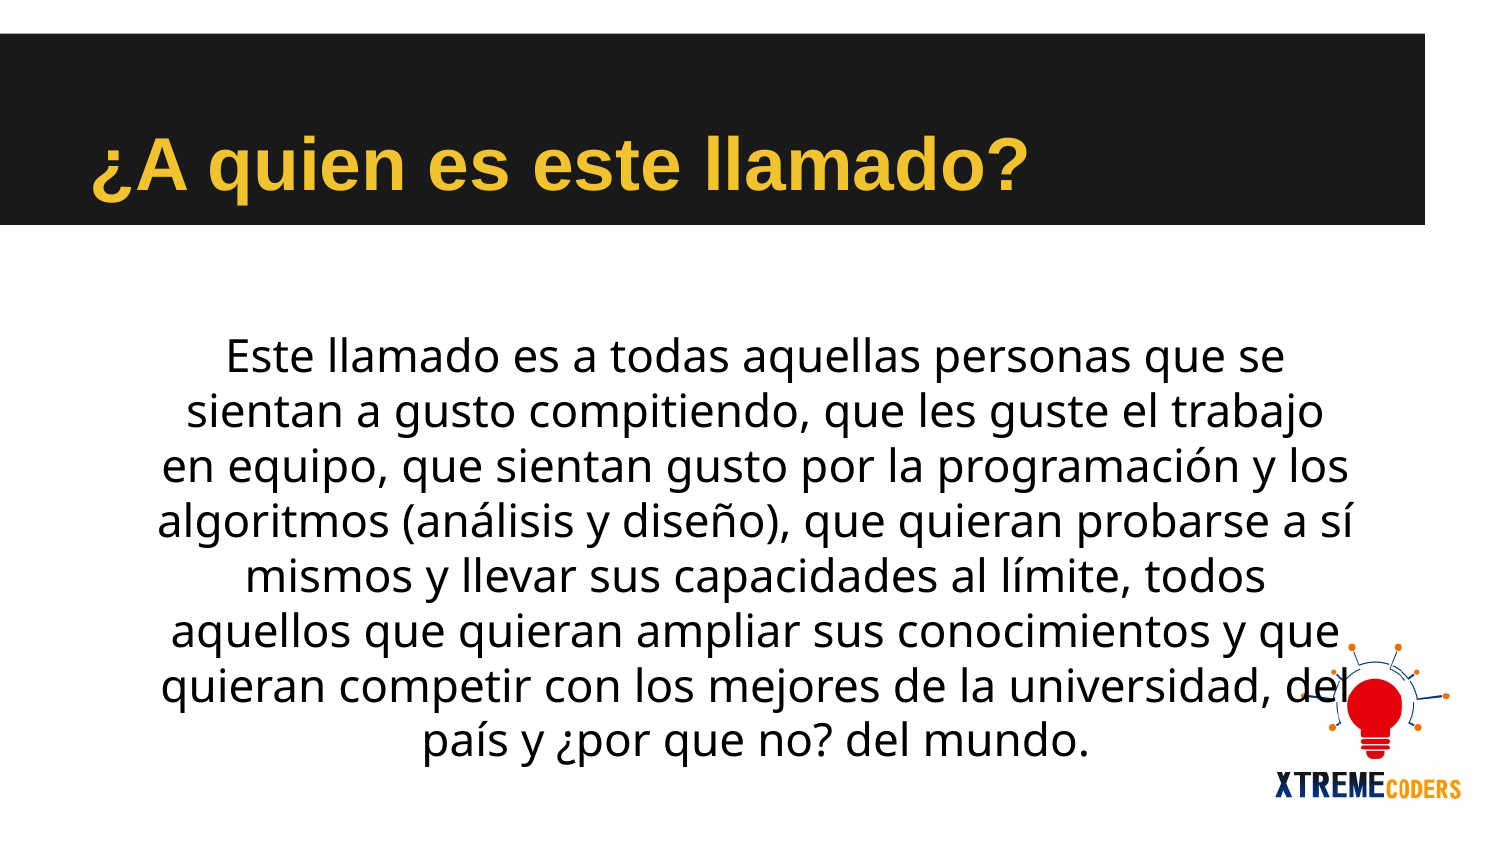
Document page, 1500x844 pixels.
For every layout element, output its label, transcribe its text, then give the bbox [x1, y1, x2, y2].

text_box ¿A quien es este llamado? [74, 33, 1425, 221]
picture [1275, 640, 1465, 804]
text_box Este llamado es a todas aquellas personas que se sientan a gusto compitiendo, que les guste el trabajo en equipo, que sientan gusto por la programación y los algoritmos (análisis y diseño), que quieran probarse a sí mismos y llevar sus capacidades al límite, todos aquellos que quieran ampliar sus conocimientos y que quieran competir con los mejores de la universidad, del país y ¿por que no? del mundo. [141, 318, 1370, 736]
